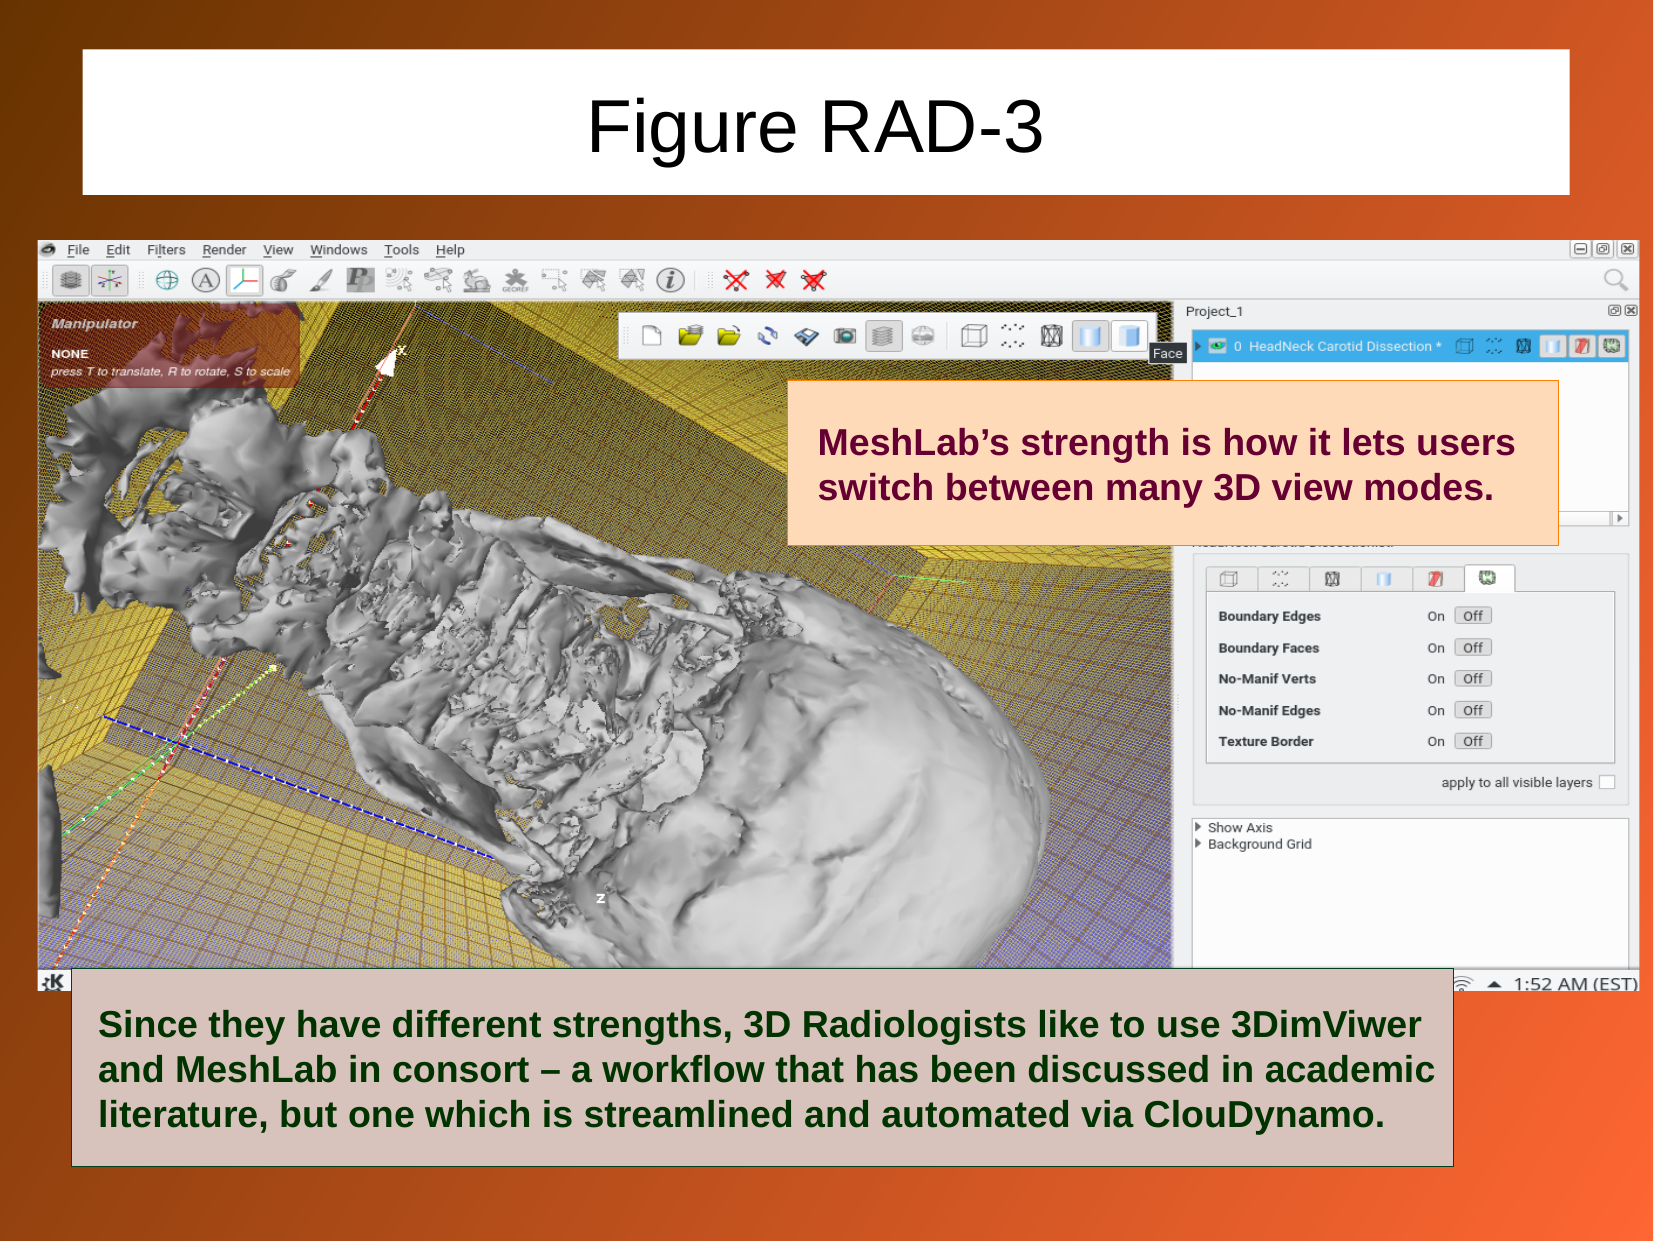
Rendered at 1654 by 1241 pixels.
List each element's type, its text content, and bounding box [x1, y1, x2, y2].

text_box Since they have different strengths, 3D Radiologists like to use 3DimViwer and MeshLab in consort – a workflow that has been discussed in academic literature, but one which is streamlined and automated via ClouDynamo. [71, 968, 1454, 1167]
text_box Figure RAD-3 [82, 49, 1570, 195]
picture [37, 240, 1640, 991]
text_box MeshLab’s strength is how it lets users switch between many 3D view modes. [787, 380, 1559, 546]
